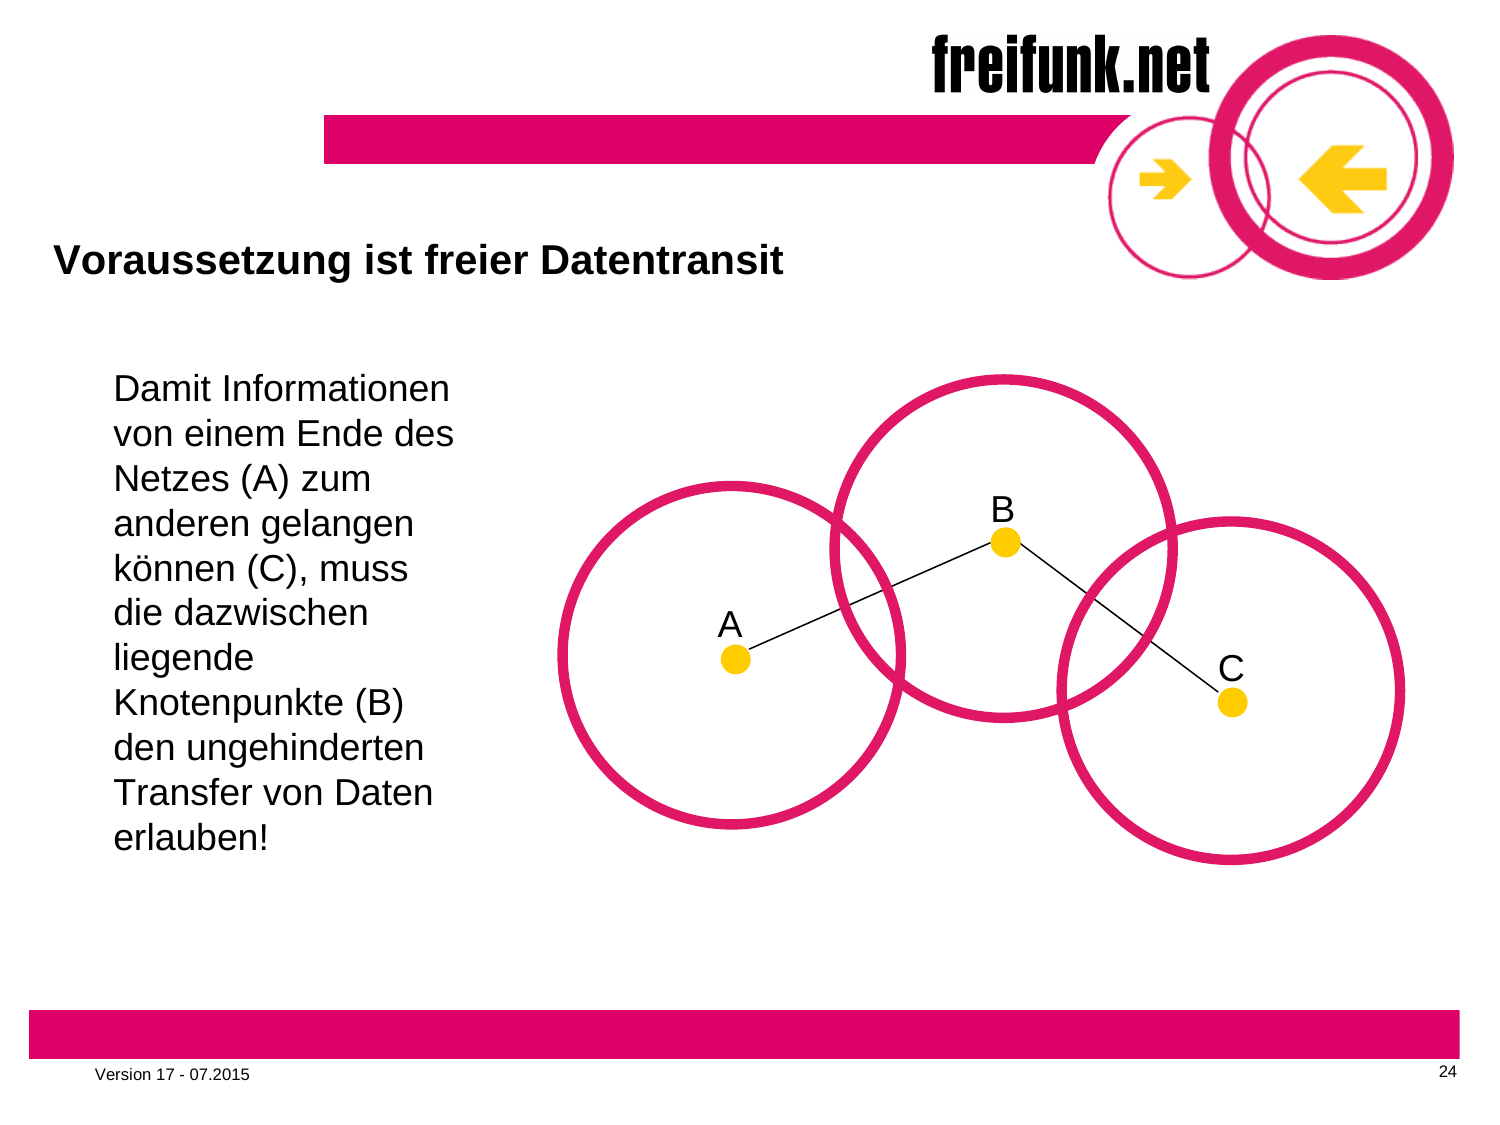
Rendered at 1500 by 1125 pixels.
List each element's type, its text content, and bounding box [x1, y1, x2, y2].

text_box [990, 538, 1021, 558]
text_box Voraussetzung ist freier Datentransit [53, 233, 1046, 313]
text_box B [975, 461, 1029, 538]
text_box Damit Informationen von einem Ende des Netzes (A) zum anderen gelangen können (C), muss die dazwischen liegende Knotenpunkte (B) den ungehinderten Transfer von Daten erlauben! [113, 364, 477, 1003]
text_box A [702, 576, 756, 654]
picture [932, 34, 1454, 280]
text_box [1217, 698, 1248, 718]
text_box C [1203, 620, 1256, 698]
text_box [720, 654, 751, 675]
